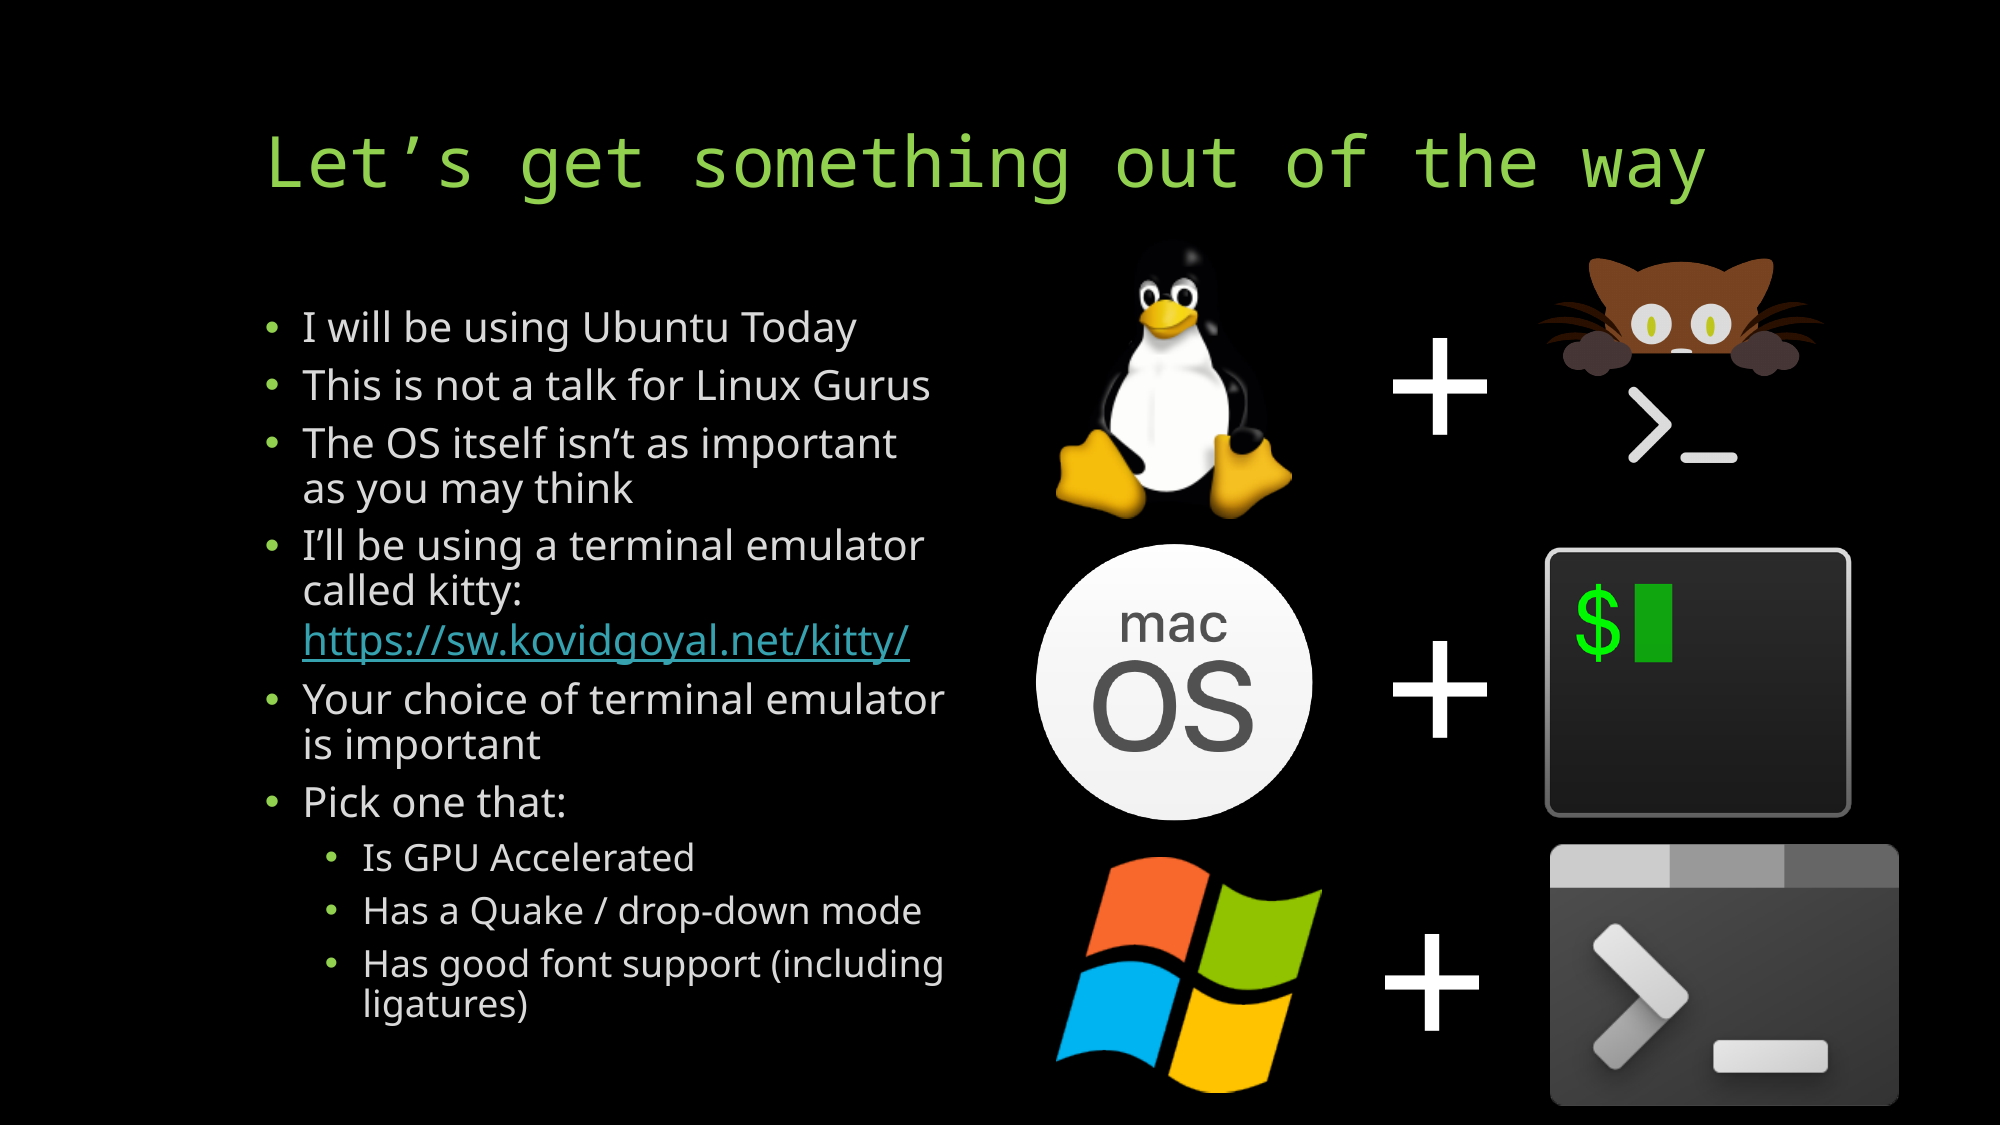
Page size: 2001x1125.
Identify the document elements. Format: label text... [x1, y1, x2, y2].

text_box + [1368, 250, 1535, 506]
picture [1056, 239, 1292, 519]
text_box + [1360, 846, 1526, 1102]
picture [1056, 857, 1322, 1093]
picture [1019, 528, 1329, 836]
picture [1520, 230, 1899, 1125]
title Let’s get something out of the way [249, 22, 1750, 210]
text_box + [1368, 553, 1535, 809]
list I will be using Ubuntu Today This is not a talk for Linux Gurus The OS itself isn’t as important as you may think I’ll be using a terminal emulator called kitty: https://sw.kovidgoyal.net/kitty/ Your choice of terminal emulator is important Pick one that: Is GPU Accelerated Has a Quake / drop-down mode Has good font support (including ligatures) [249, 299, 963, 1050]
